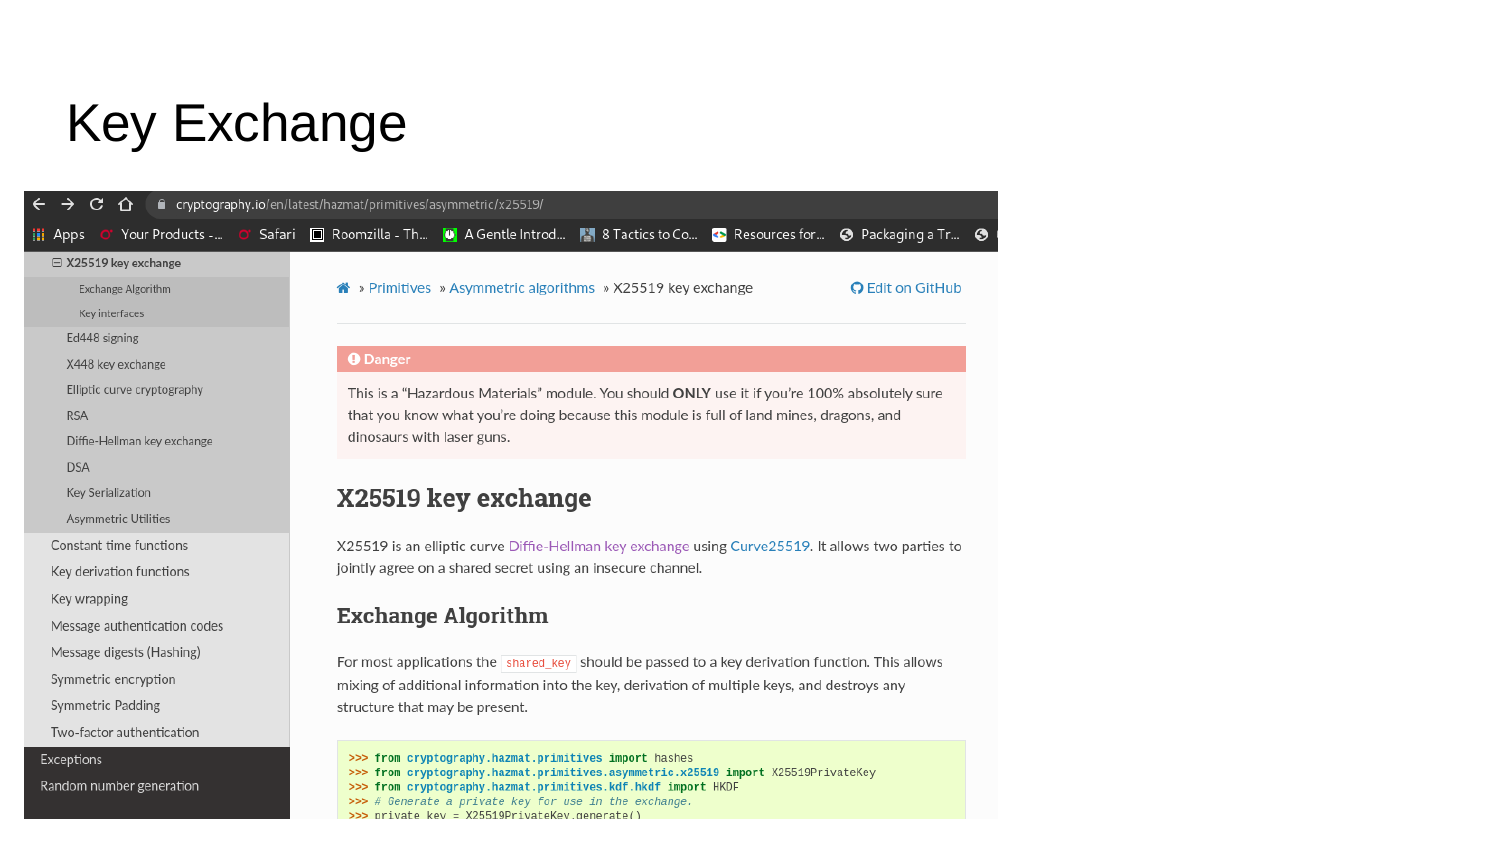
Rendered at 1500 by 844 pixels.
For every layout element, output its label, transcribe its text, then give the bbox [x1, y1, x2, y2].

picture [24, 191, 998, 819]
title Key Exchange [51, 72, 1449, 167]
